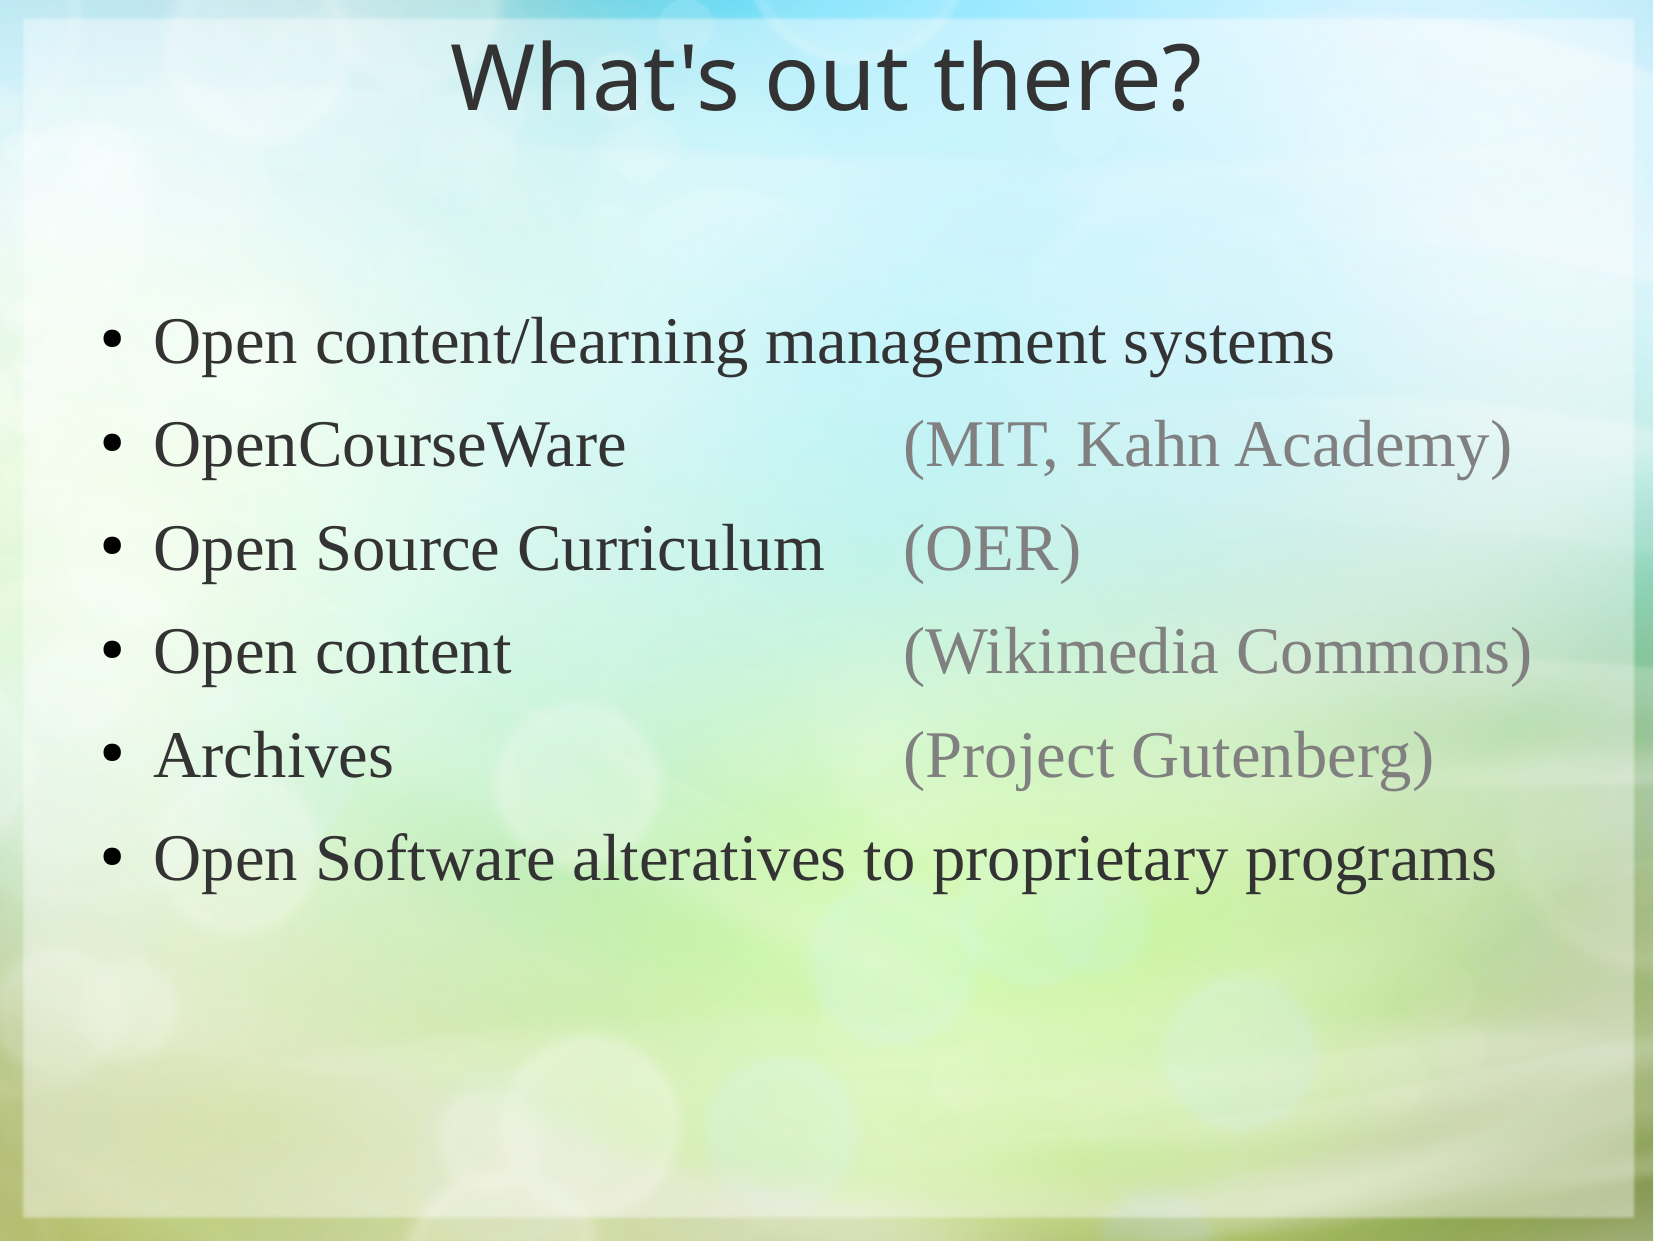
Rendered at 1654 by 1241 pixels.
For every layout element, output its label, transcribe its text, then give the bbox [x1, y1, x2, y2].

title What's out there? [82, 0, 1571, 151]
list Open content/learning management systems OpenCourseWare (MIT, Kahn Academy) Open Source Curriculum (OER) Open content (Wikimedia Commons) Archives (Project Gutenberg) Open Software alteratives to proprietary programs [82, 303, 1571, 1024]
picture [0, 0, 1654, 1241]
